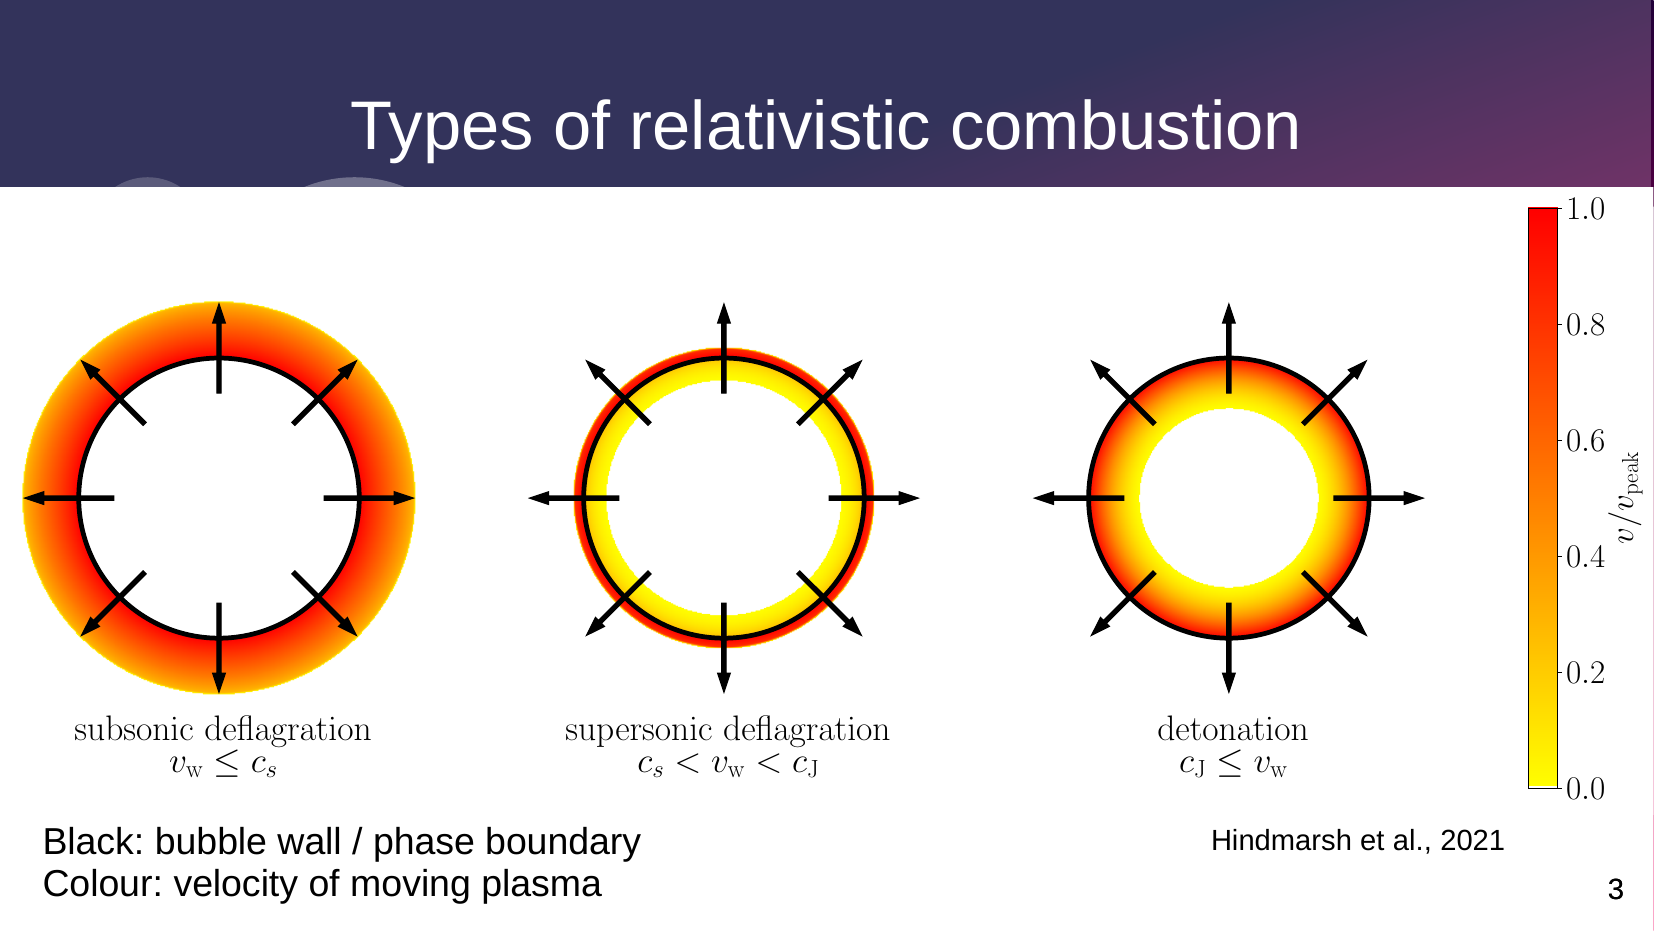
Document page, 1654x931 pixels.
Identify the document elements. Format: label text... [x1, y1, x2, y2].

text_box Hindmarsh et al., 2021 [1196, 816, 1620, 874]
picture [0, 187, 1654, 815]
title Types of relativistic combustion [88, 44, 1565, 187]
text_box Black: bubble wall / phase boundary Colour: velocity of moving plasma [27, 813, 1500, 913]
